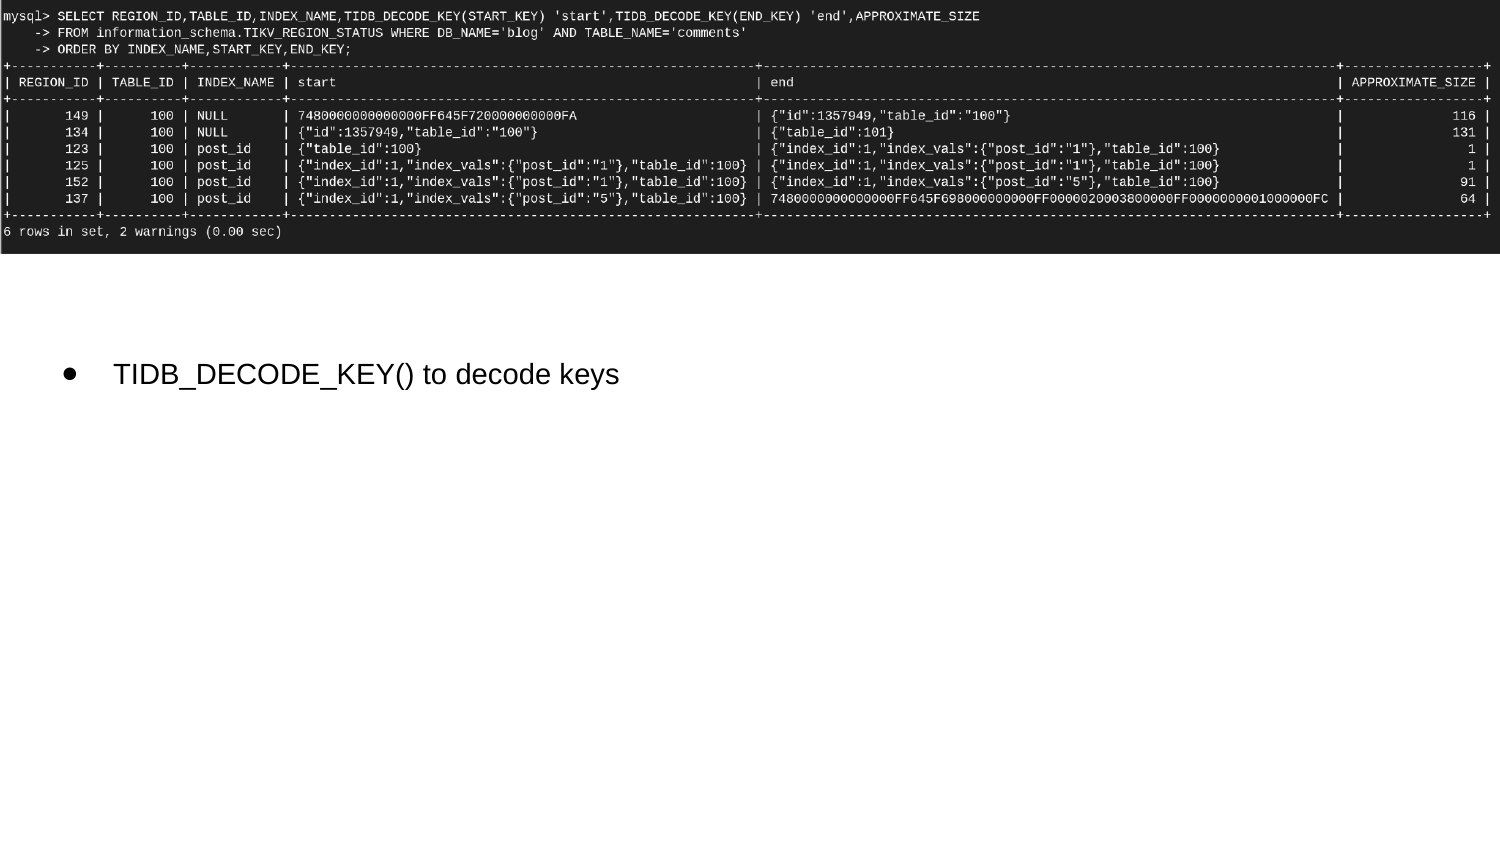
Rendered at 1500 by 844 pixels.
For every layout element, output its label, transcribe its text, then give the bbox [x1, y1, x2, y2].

text_box TIDB_DECODE_KEY() to decode keys [23, 340, 914, 738]
picture [0, 0, 1500, 254]
